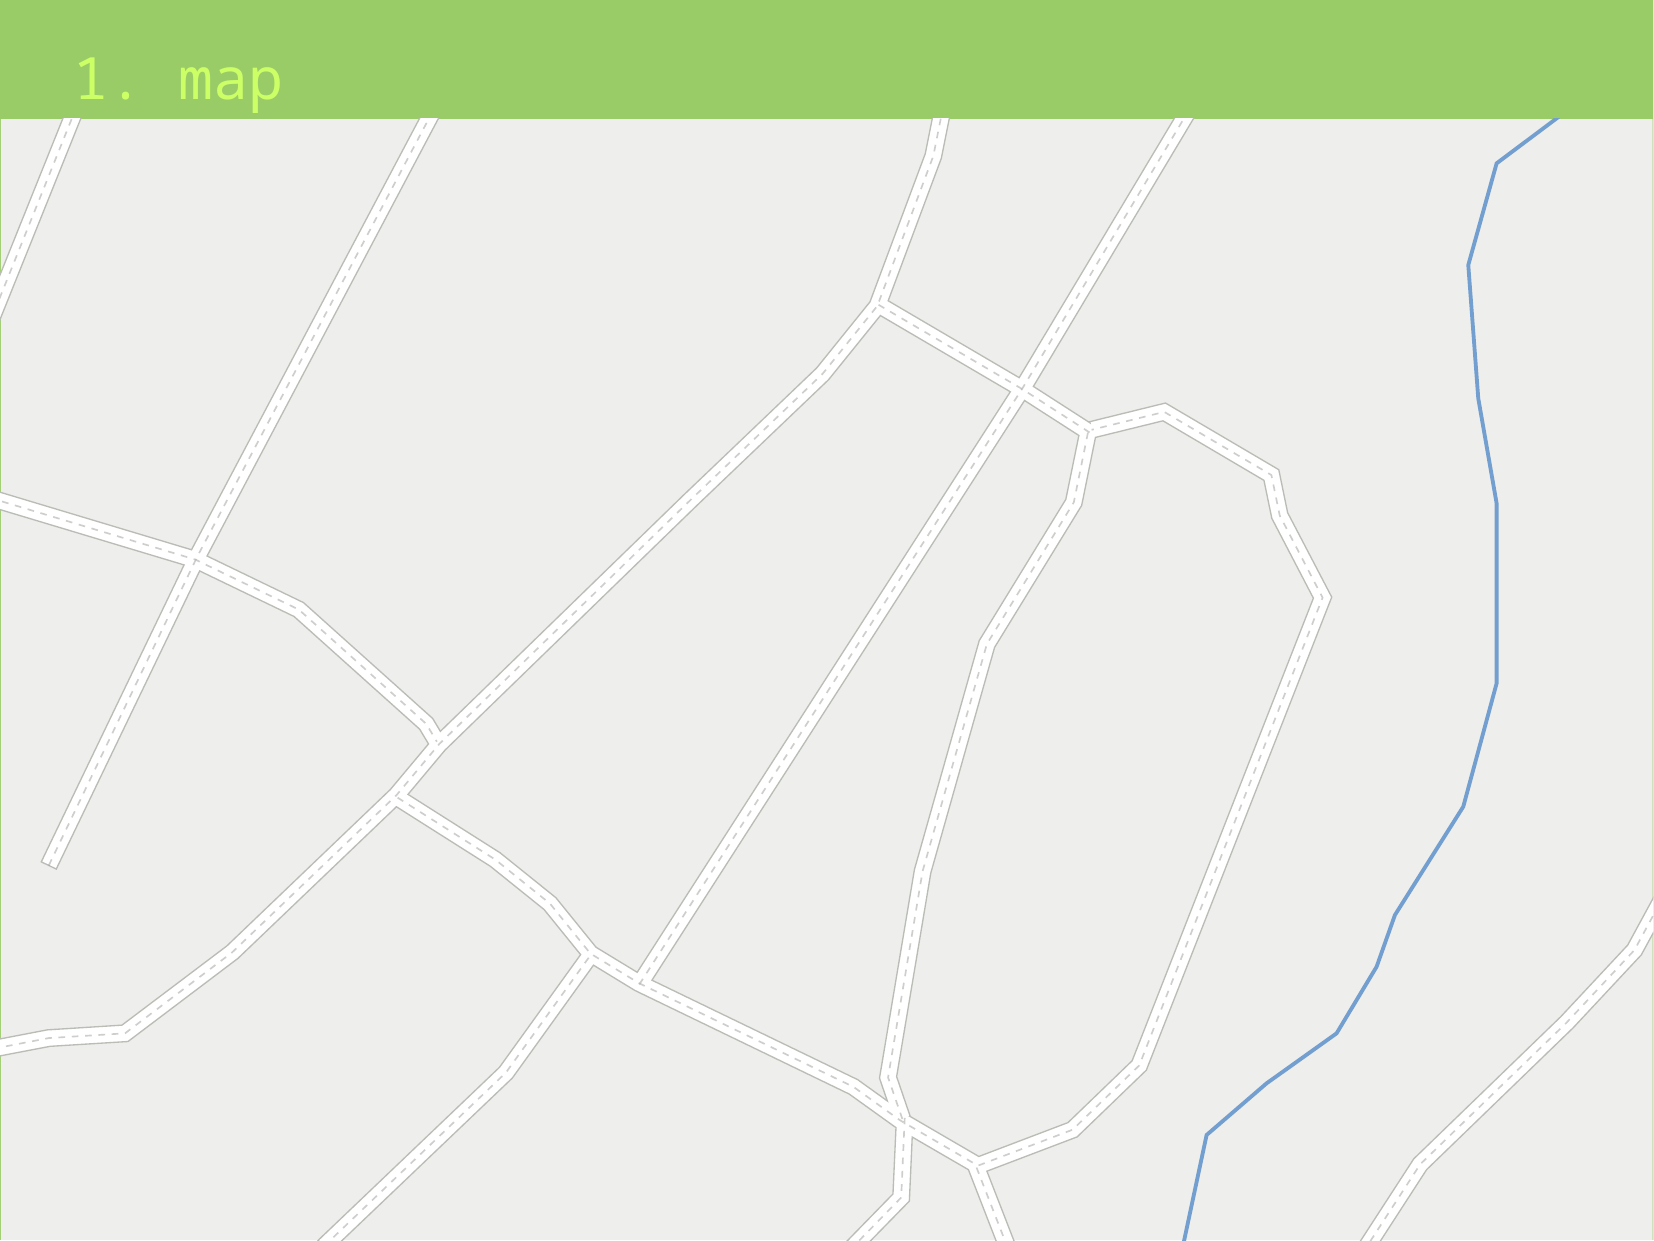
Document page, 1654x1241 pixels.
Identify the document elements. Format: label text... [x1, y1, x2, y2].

picture [0, 118, 1654, 1241]
text_box 1. map [59, 29, 299, 115]
